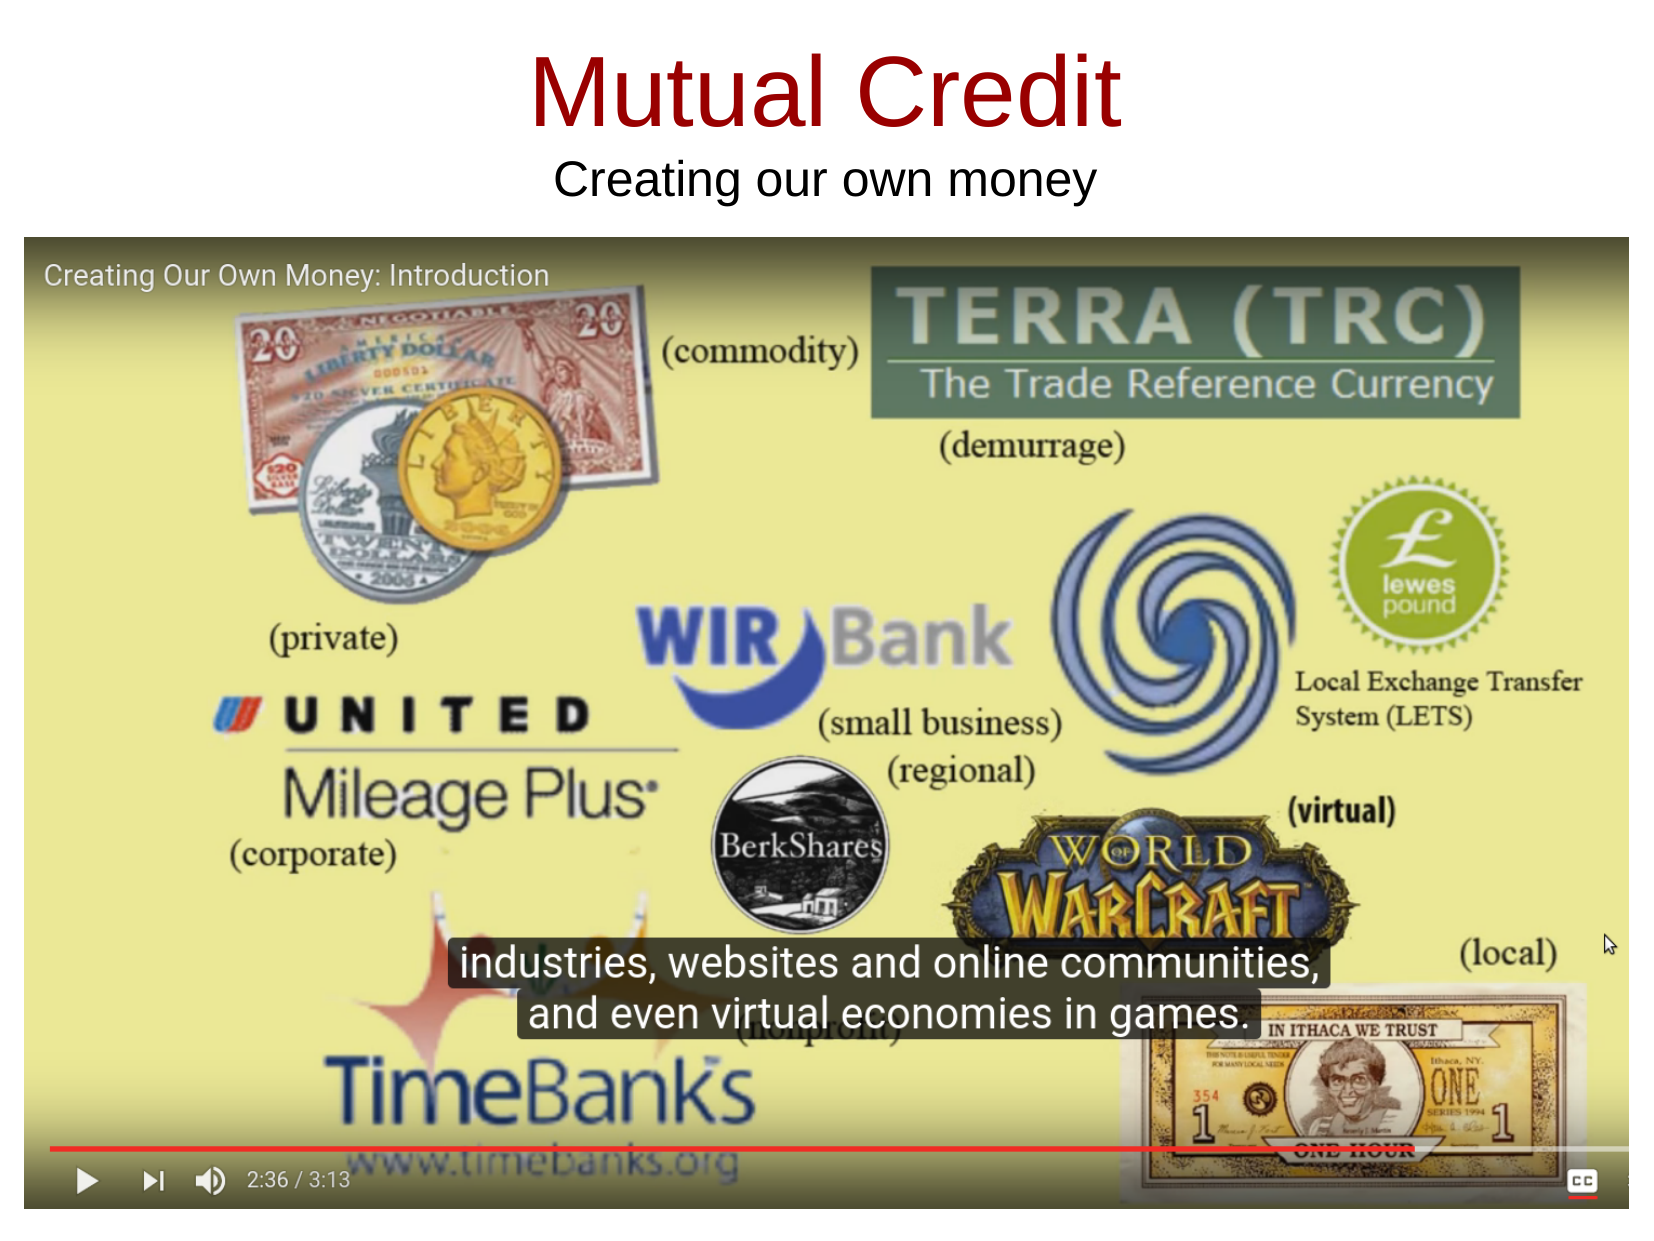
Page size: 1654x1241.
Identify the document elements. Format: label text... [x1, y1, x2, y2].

picture [24, 237, 1629, 1209]
text_box Mutual Credit Creating our own money [205, 11, 1446, 213]
